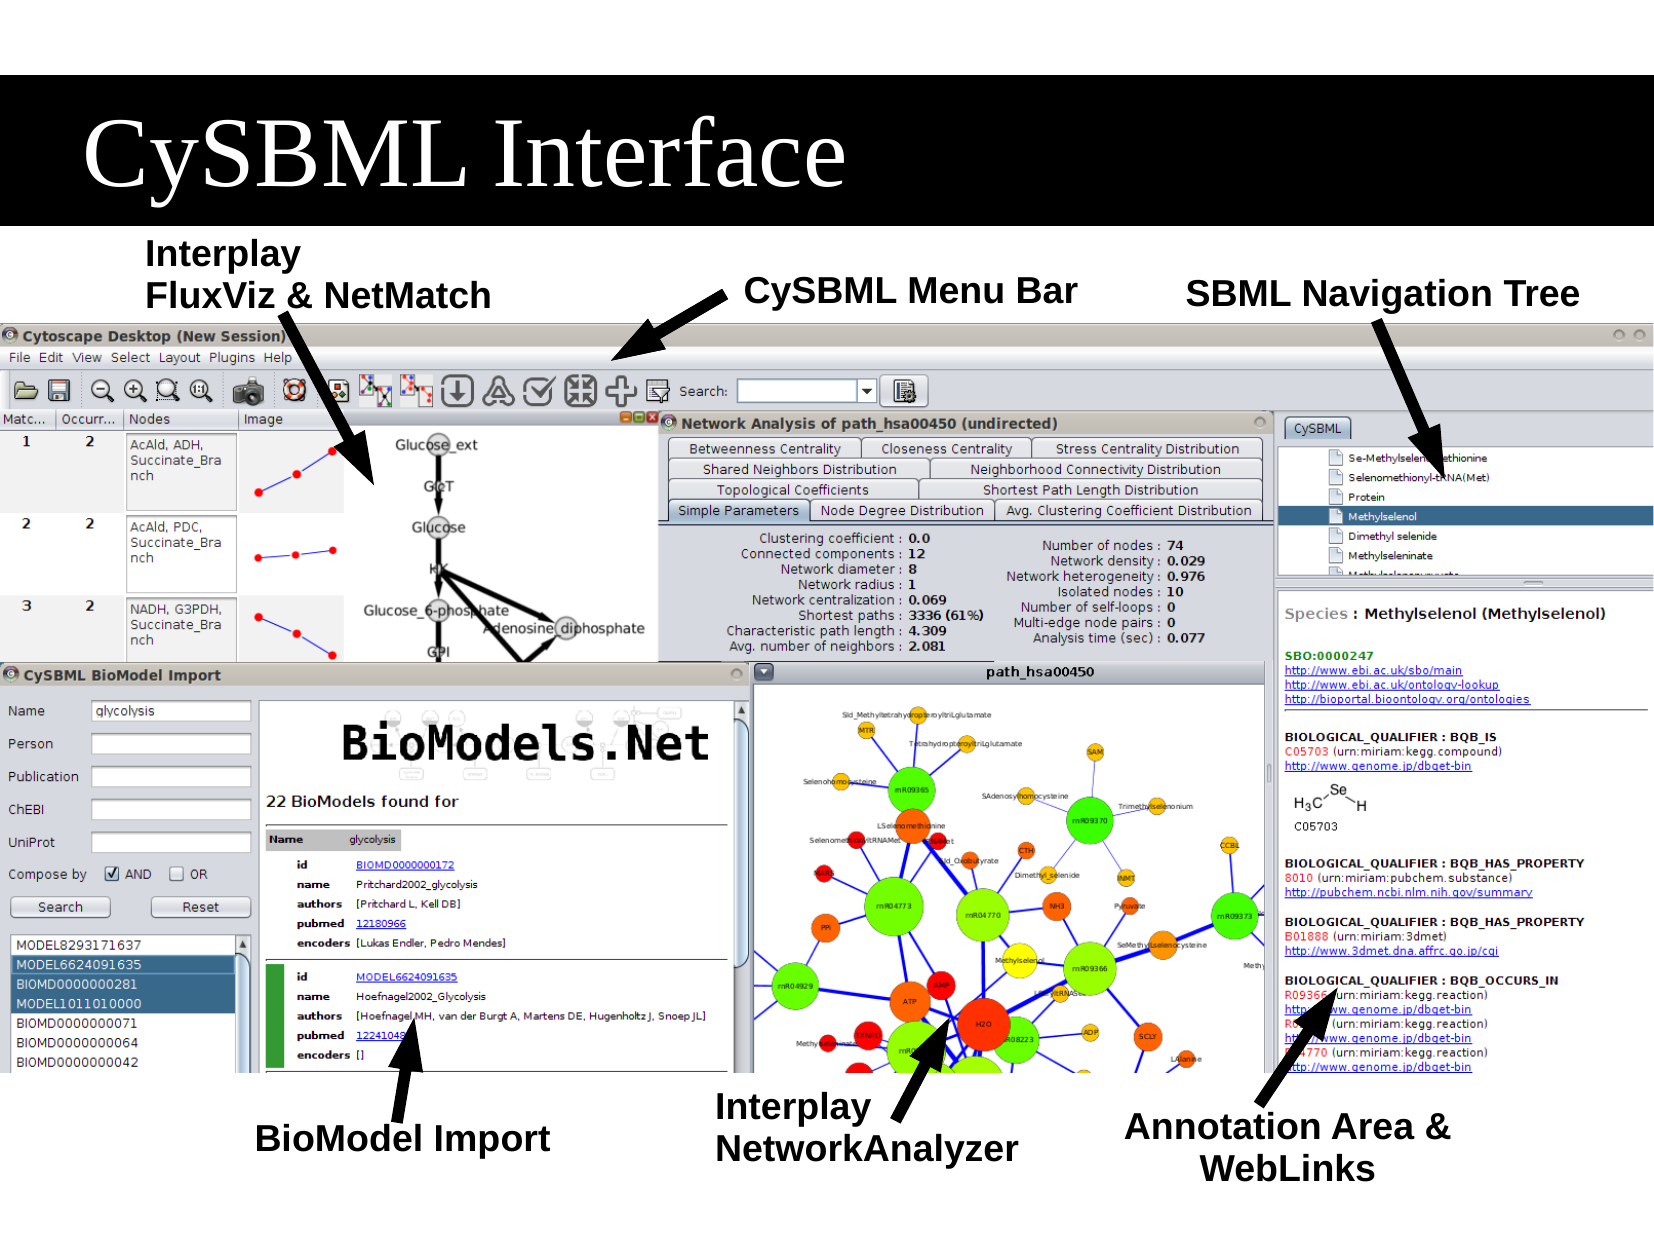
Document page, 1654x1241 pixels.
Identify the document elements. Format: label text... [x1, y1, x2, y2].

text_box Interplay FluxViz & NetMatch [130, 224, 508, 324]
text_box Annotation Area & WebLinks [1109, 1097, 1467, 1197]
text_box SBML Navigation Tree [1170, 264, 1596, 322]
picture [928, 1068, 939, 1073]
text_box Interplay NetworkAnalyzer [700, 1077, 1034, 1177]
title CySBML Interface [82, 56, 1571, 250]
text_box CySBML Menu Bar [728, 262, 1094, 320]
picture [652, 323, 662, 328]
picture [0, 323, 1654, 1073]
text_box BioModel Import [239, 1110, 566, 1168]
